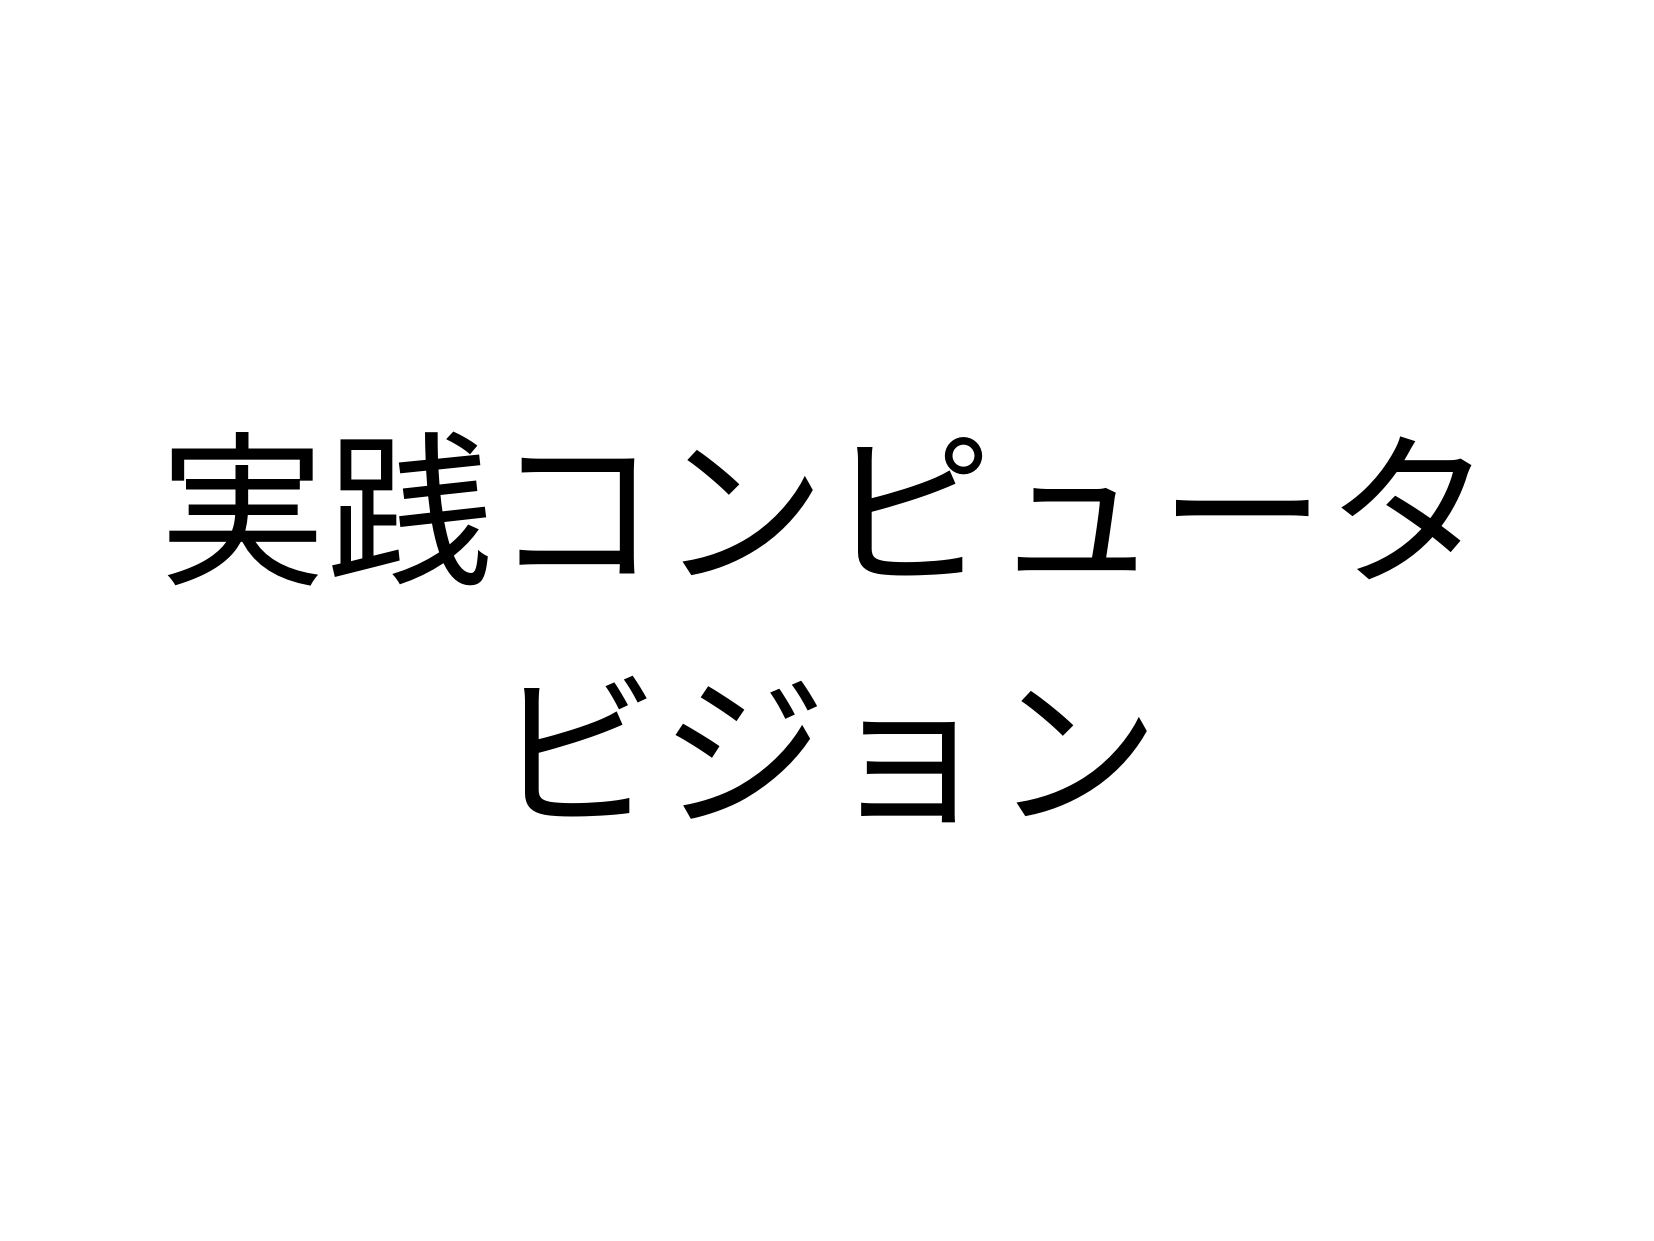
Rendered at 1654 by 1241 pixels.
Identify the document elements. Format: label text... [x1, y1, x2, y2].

title 実践コンピュータビジョン [82, 370, 1571, 871]
